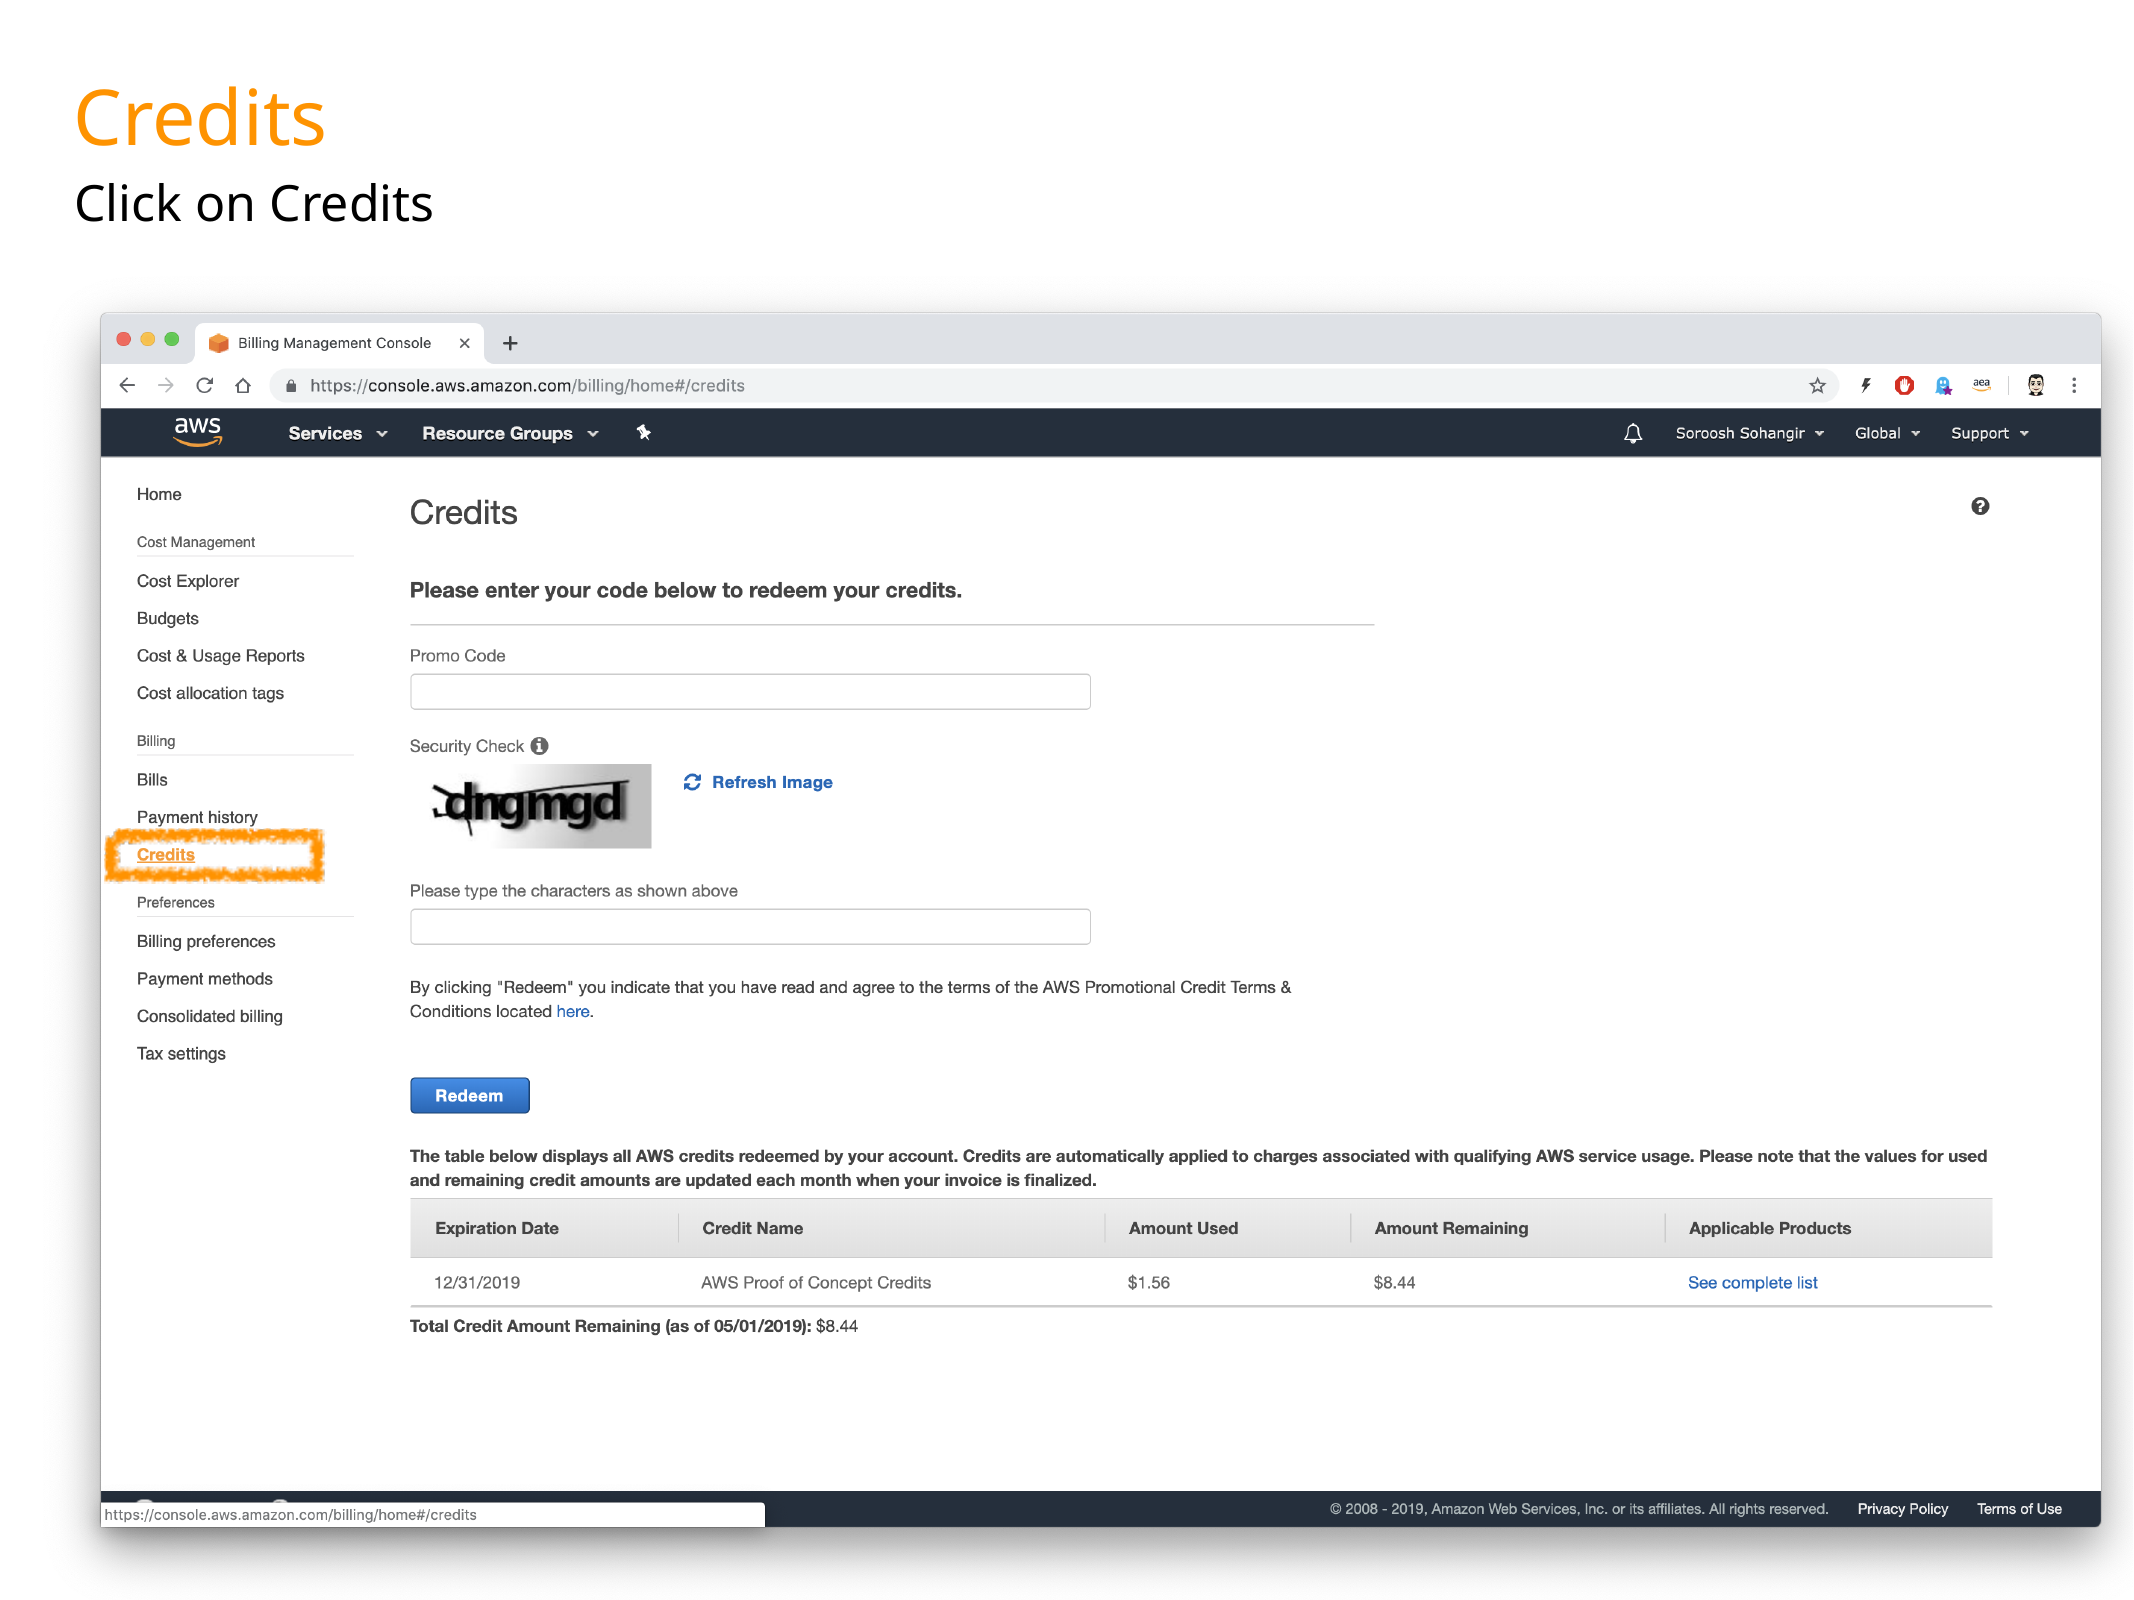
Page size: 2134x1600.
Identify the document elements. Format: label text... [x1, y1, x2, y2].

text_box Click on Credits [66, 162, 444, 240]
text_box Credits [65, 59, 337, 170]
picture [33, 267, 2134, 1600]
